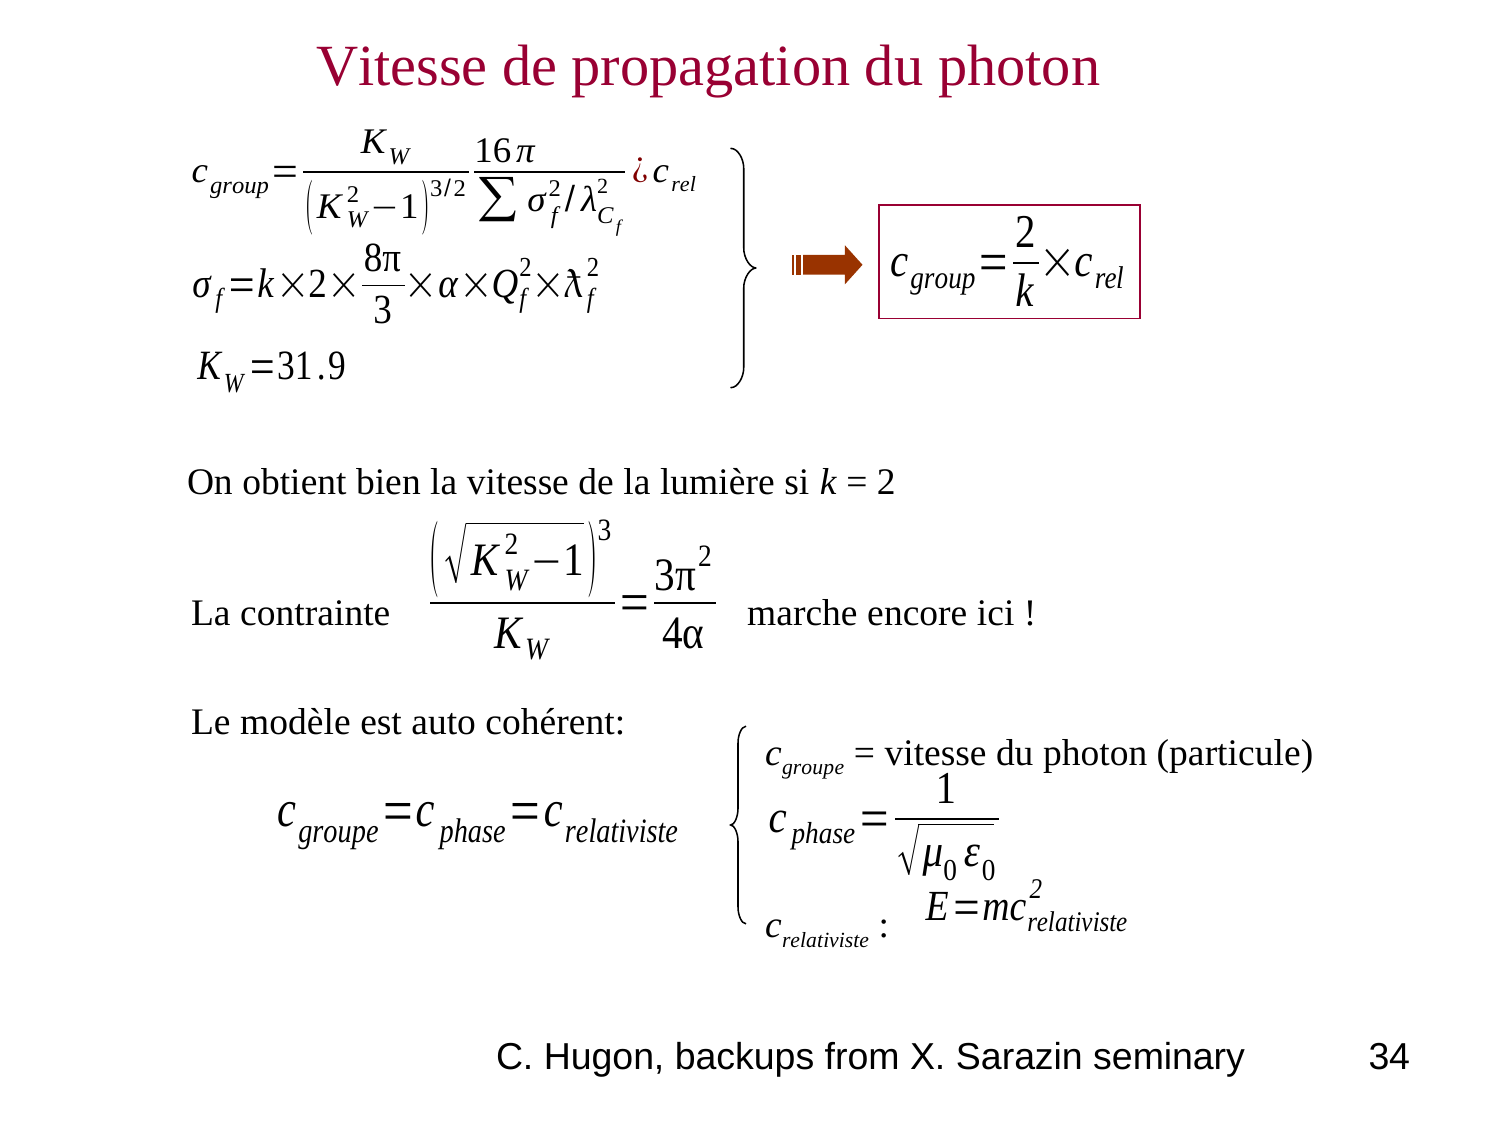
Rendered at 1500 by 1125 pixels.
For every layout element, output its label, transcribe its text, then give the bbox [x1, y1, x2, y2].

chart [758, 763, 1140, 938]
chart [266, 781, 691, 850]
chart [879, 205, 1140, 318]
text_box La contrainte marche encore ici ! Le modèle est auto cohérent: [176, 540, 1062, 751]
text_box [803, 245, 863, 285]
chart [182, 121, 709, 334]
chart [416, 514, 731, 668]
text_box cgroupe = vitesse du photon (particule) crelativiste : [750, 678, 1329, 960]
text_box Vitesse de propagation du photon [301, 2, 1116, 106]
text_box [796, 255, 801, 275]
chart [186, 342, 360, 399]
text_box On obtient bien la vitesse de la lumière si k = 2 [172, 437, 911, 510]
